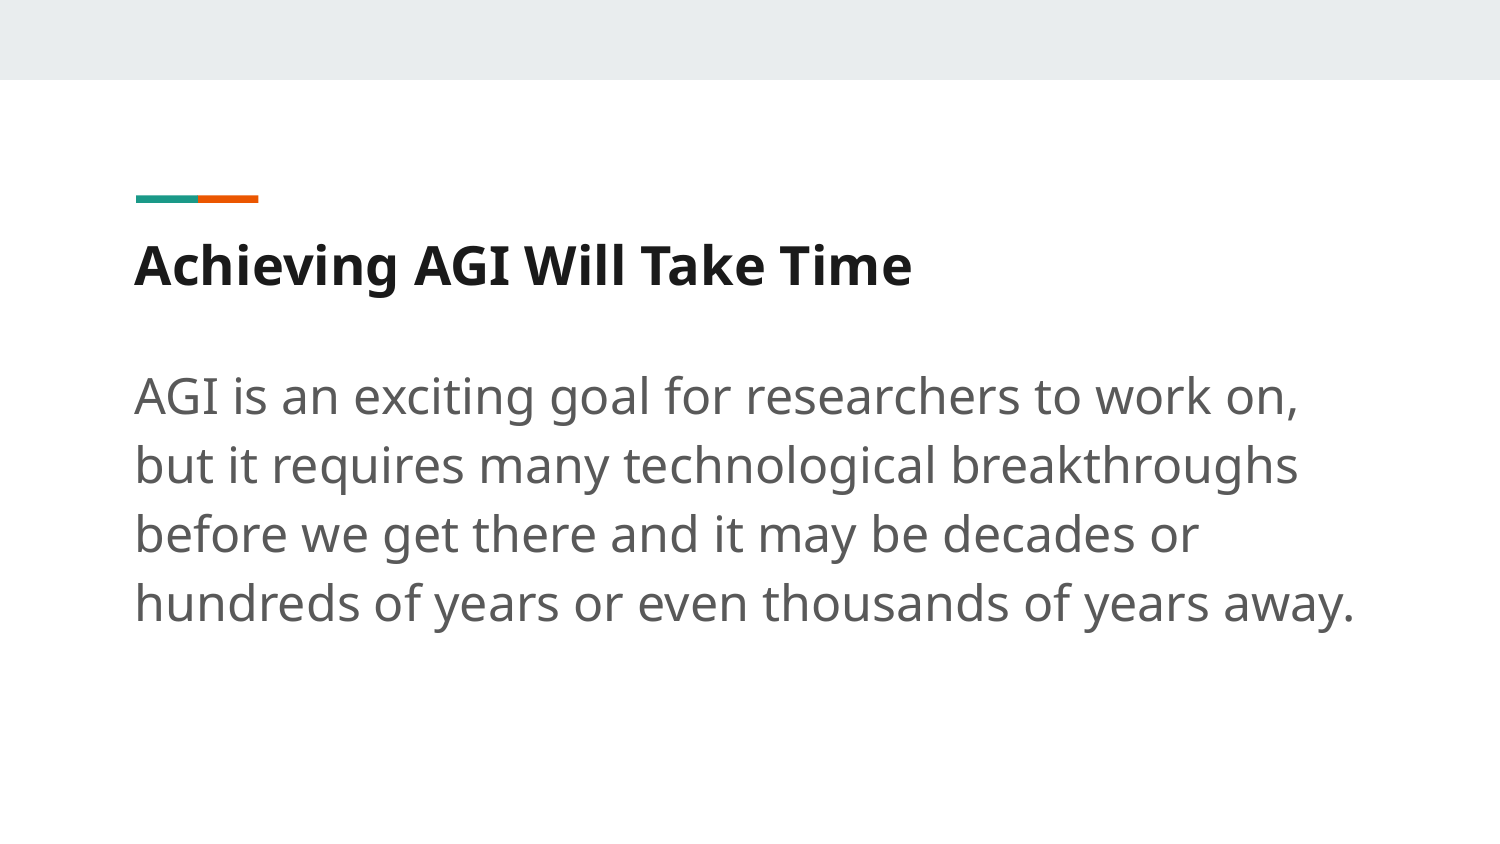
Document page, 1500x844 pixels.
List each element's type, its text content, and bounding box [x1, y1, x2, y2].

title Achieving AGI Will Take Time [119, 216, 1381, 305]
list AGI is an exciting goal for researchers to work on, but it requires many technological breakthroughs before we get there and it may be decades or hundreds of years or even thousands of years away. [119, 341, 1381, 712]
